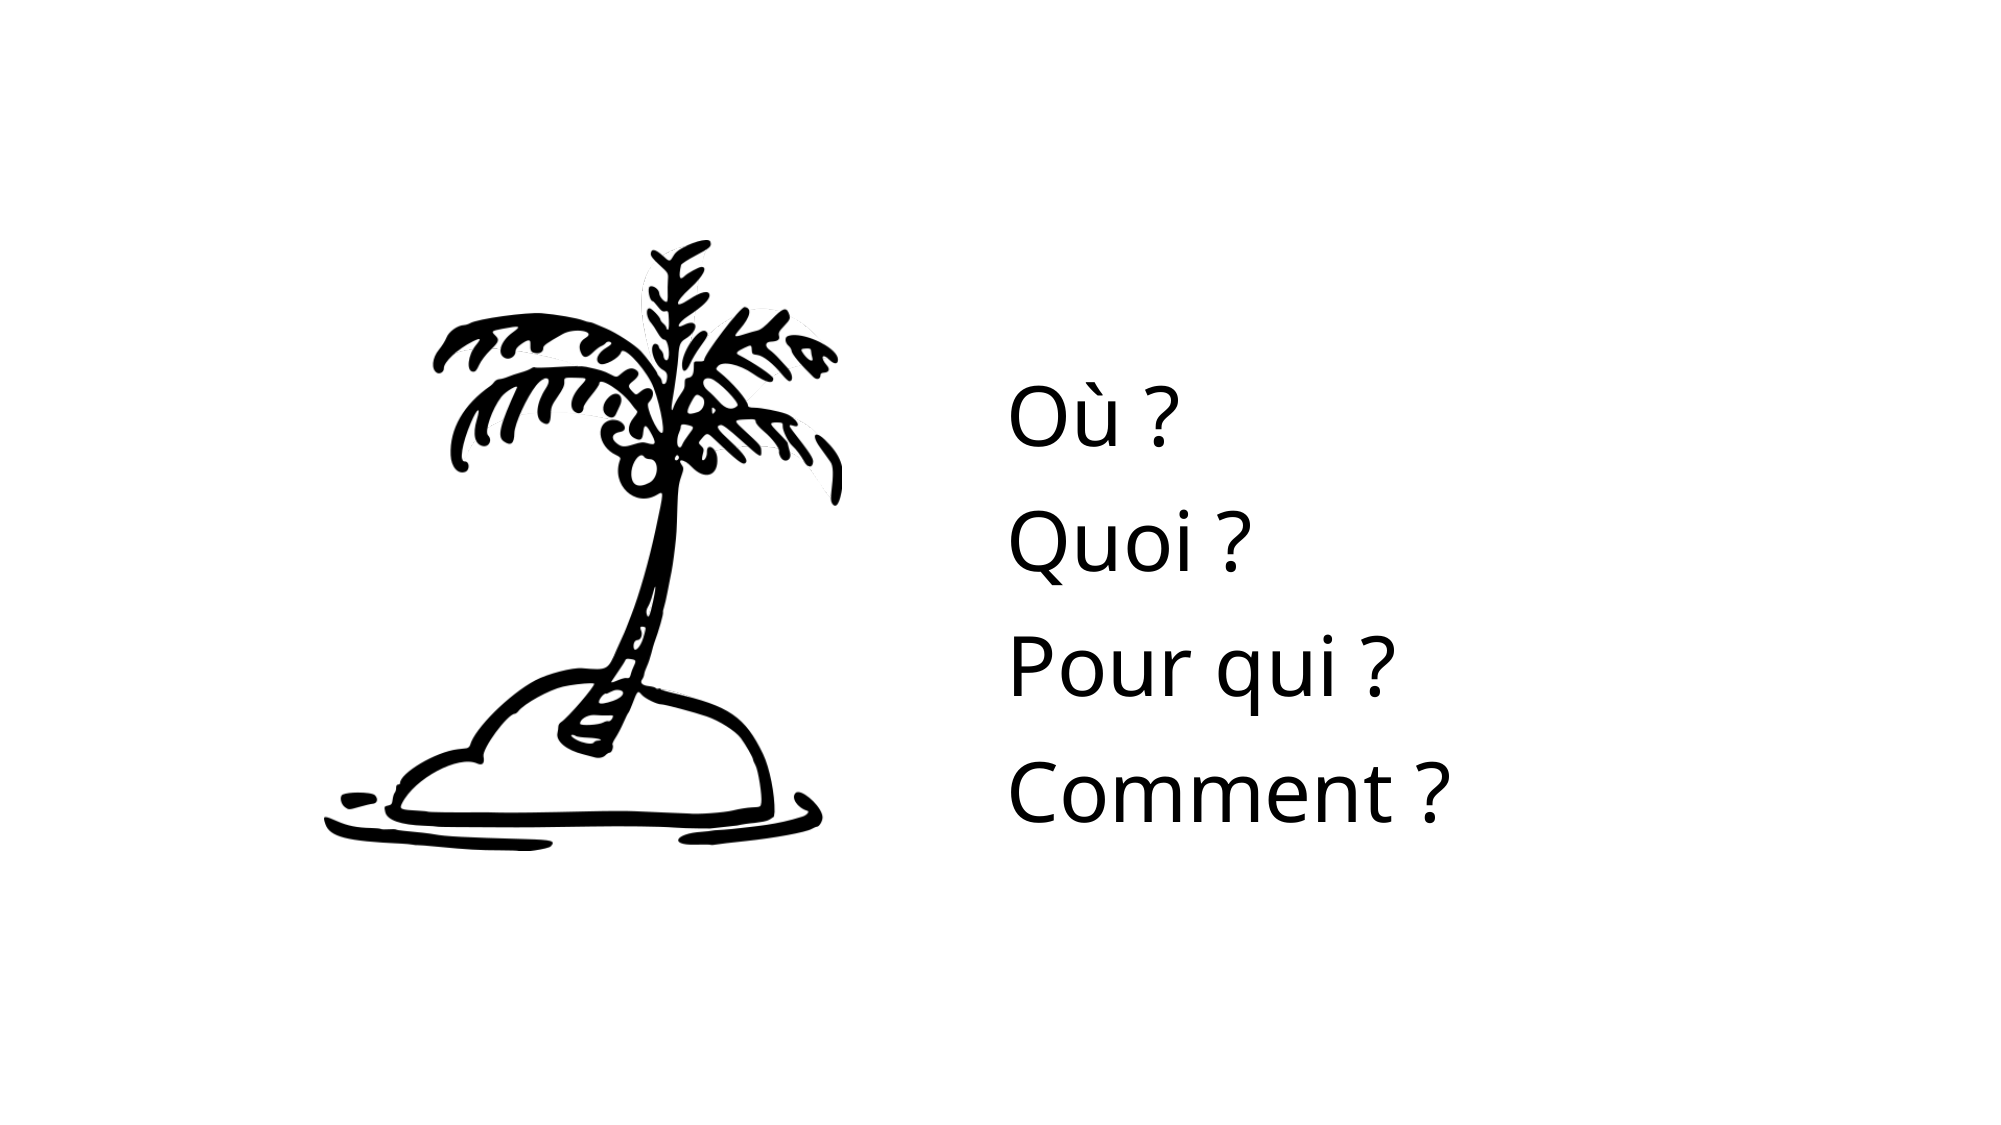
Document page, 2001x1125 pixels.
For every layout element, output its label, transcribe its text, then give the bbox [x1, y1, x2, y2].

picture [324, 240, 842, 851]
text_box Où ? Quoi ? Pour qui ? Comment ? [992, 224, 1796, 795]
